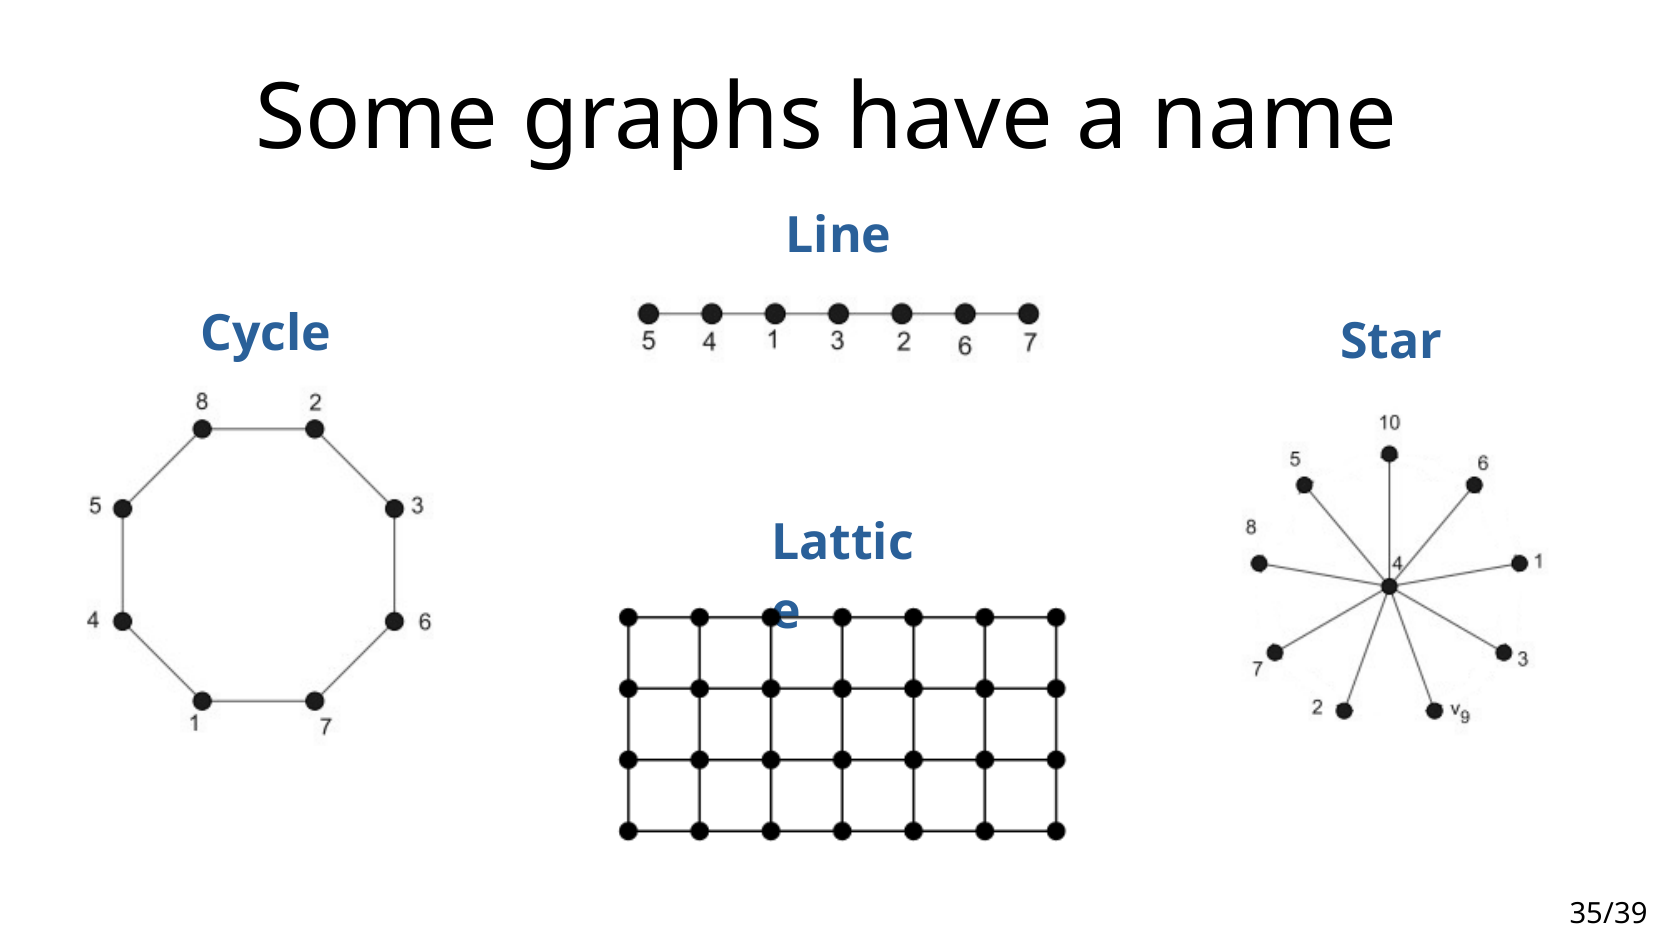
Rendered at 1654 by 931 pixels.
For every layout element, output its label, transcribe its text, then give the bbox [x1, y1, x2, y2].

picture [591, 256, 1119, 383]
title Some graphs have a name [82, 1, 1571, 226]
text_box Star [1325, 298, 1530, 387]
text_box Line [770, 191, 976, 280]
picture [21, 373, 497, 746]
picture [607, 596, 1079, 853]
text_box Lattice [756, 498, 935, 588]
picture [1176, 402, 1625, 741]
text_box Cycle [185, 289, 391, 378]
